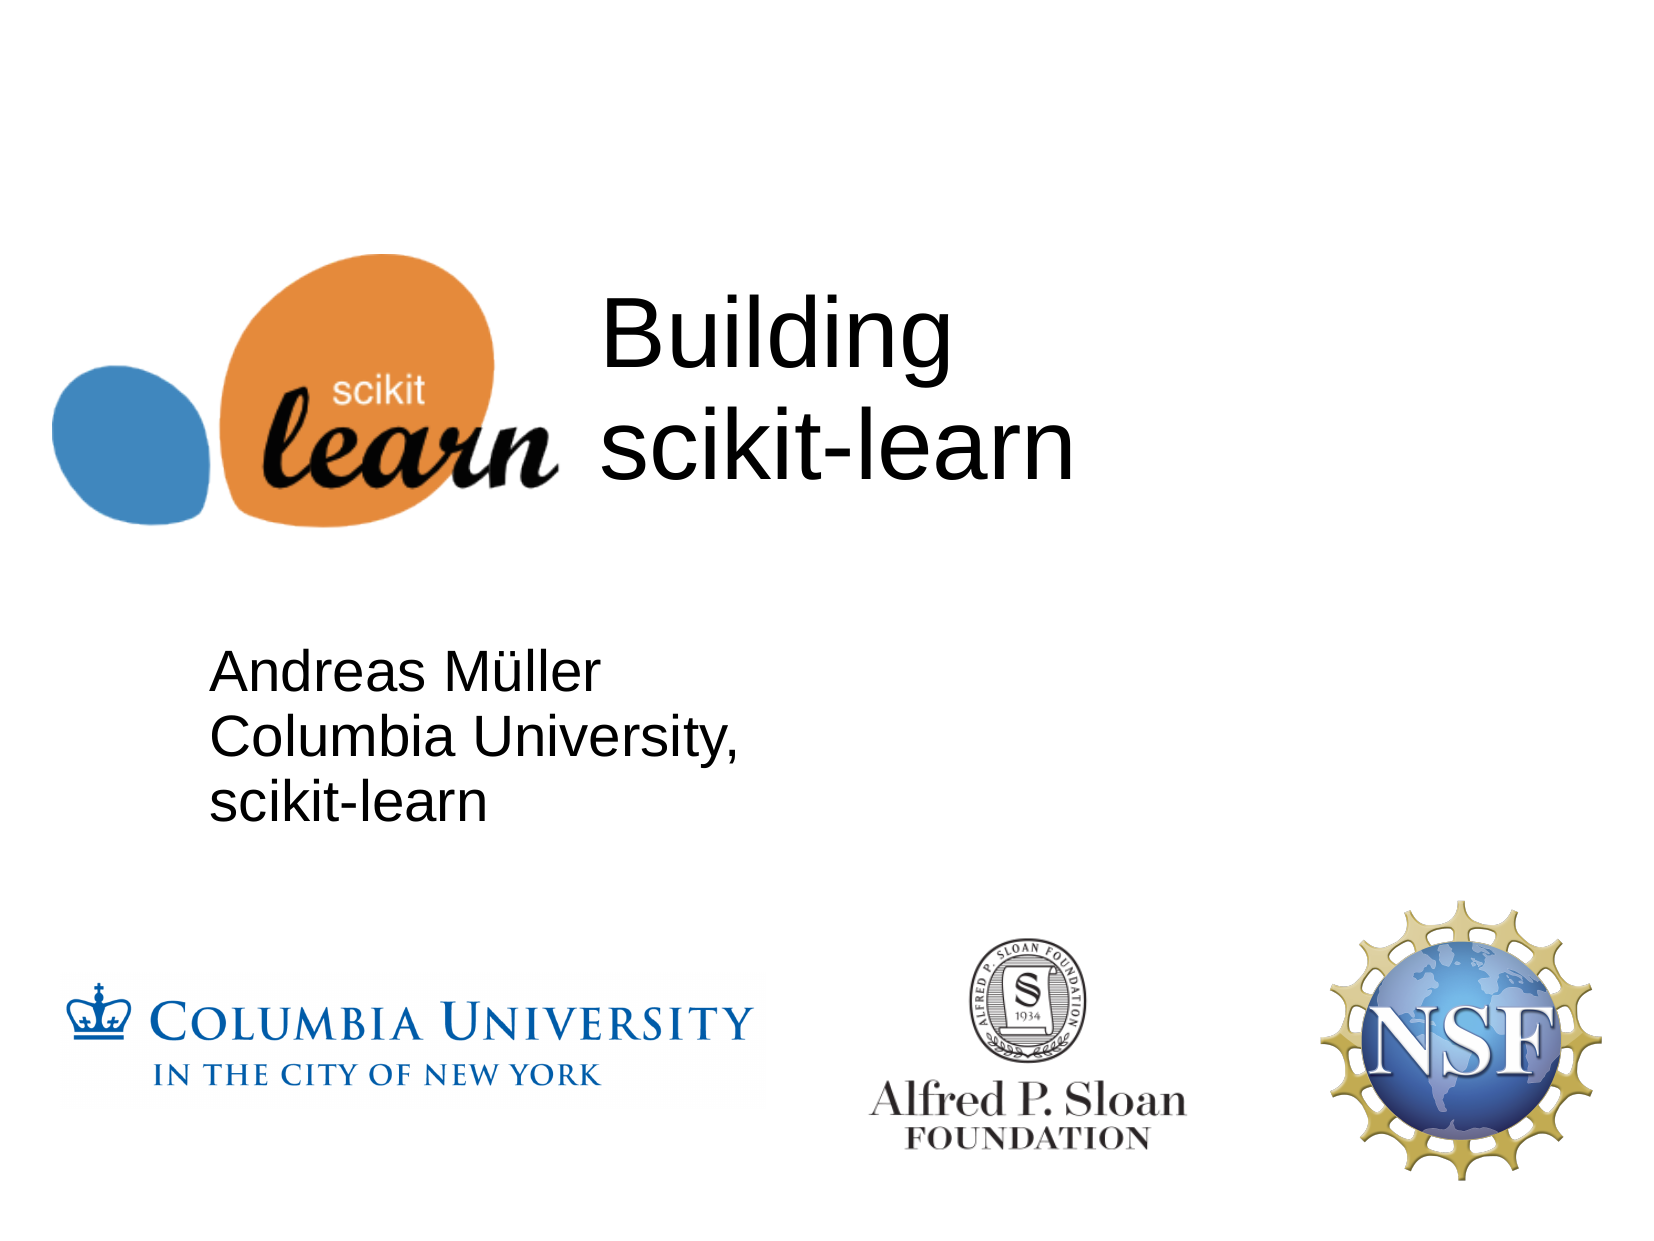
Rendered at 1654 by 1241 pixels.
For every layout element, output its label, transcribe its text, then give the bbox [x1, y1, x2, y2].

picture [60, 972, 766, 1109]
picture [840, 933, 1217, 1156]
picture [1316, 895, 1606, 1186]
picture [52, 254, 586, 586]
text_box Building scikit-learn [585, 270, 1654, 621]
text_box Andreas Müller Columbia University, scikit-learn [195, 630, 901, 811]
